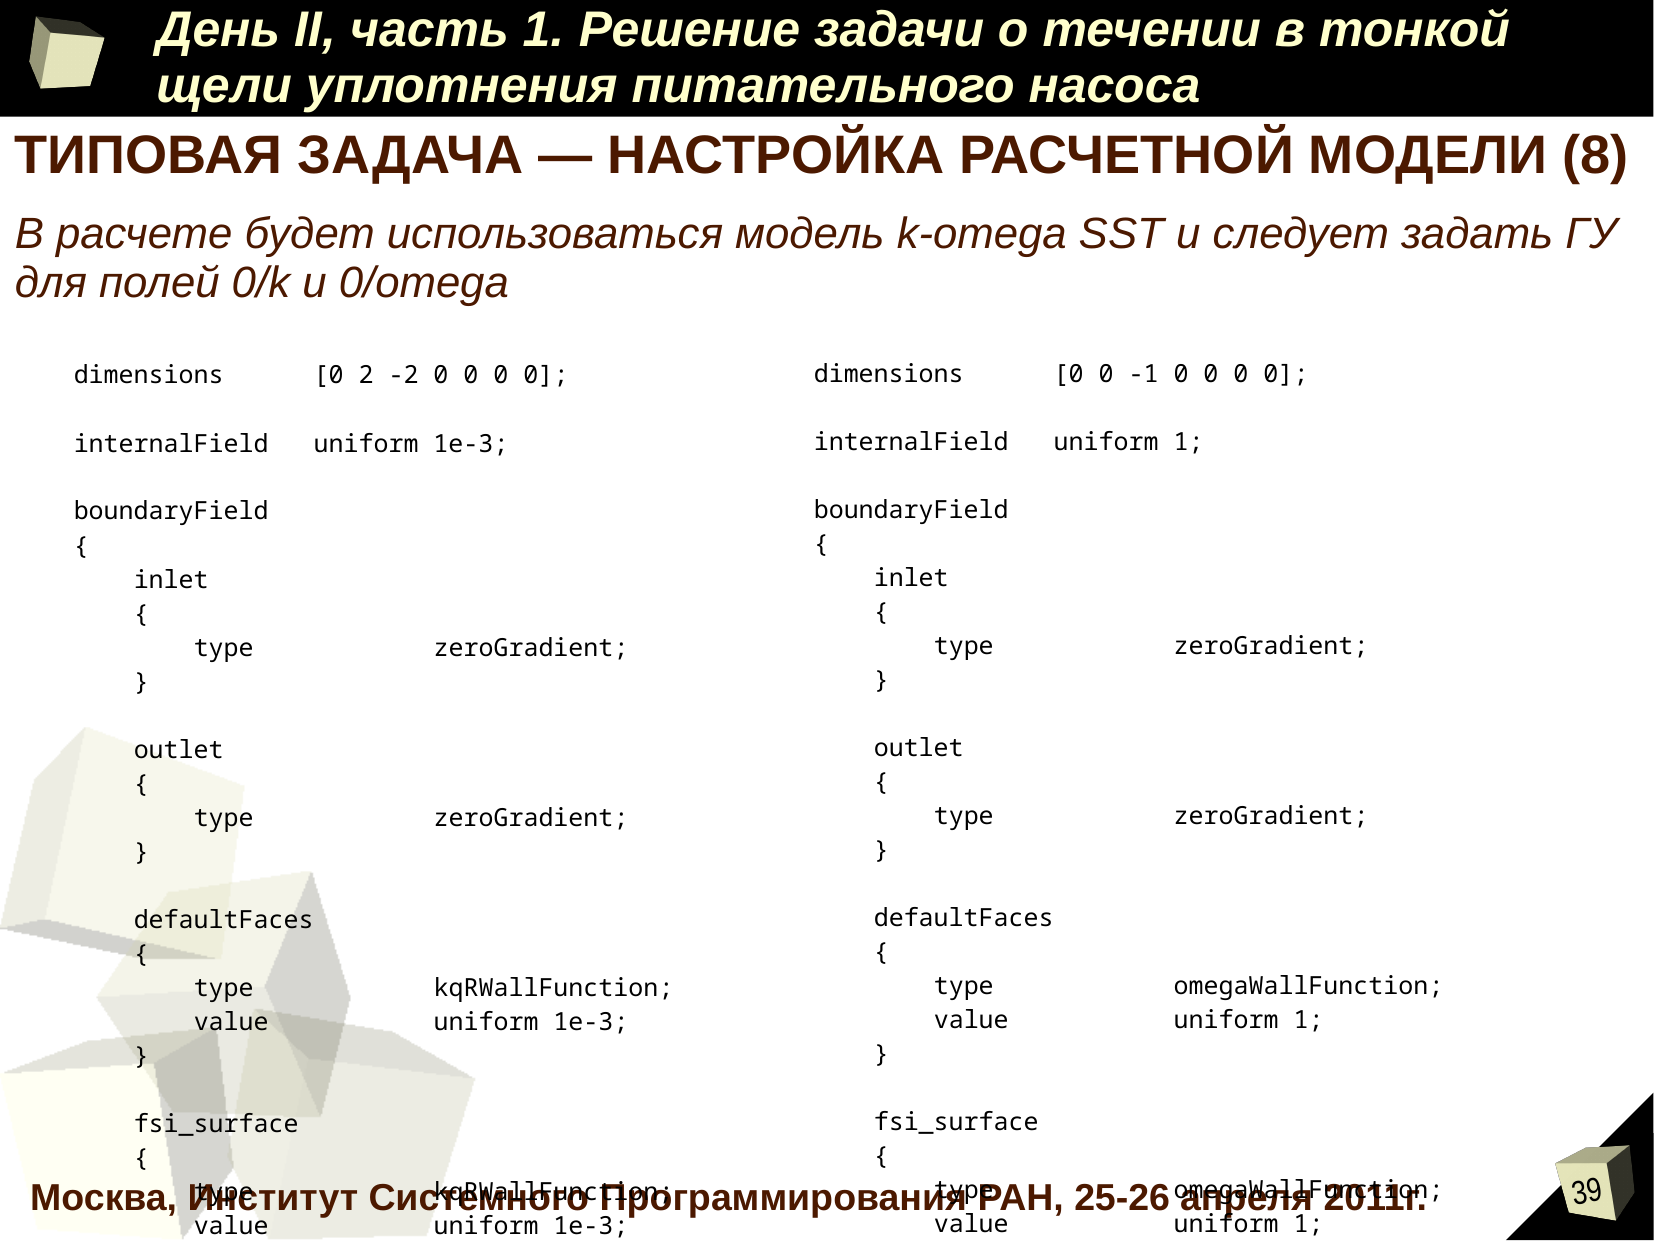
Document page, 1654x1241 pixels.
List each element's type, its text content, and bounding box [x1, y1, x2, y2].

text_box В расчете будет использоваться модель k-omega SST и следует задать ГУ для полей 0/k и 0/omega [0, 202, 1654, 315]
text_box dimensions [0 0 -1 0 0 0 0]; internalField uniform 1; boundaryField { inlet { type zeroGradient; } outlet { type zeroGradient; } defaultFaces { type omegaWallFunction; value uniform 1; } fsi_surface { type omegaWallFunction; value uniform 1; } } [799, 348, 1654, 1162]
picture [452, 1188, 459, 1198]
text_box ТИПОВАЯ ЗАДАЧА — НАСТРОЙКА РАСЧЕТНОЙ МОДЕЛИ (8) [0, 117, 1654, 202]
picture [0, 726, 477, 1241]
text_box dimensions [0 2 -2 0 0 0 0]; internalField uniform 1e-3; boundaryField { inlet { type zeroGradient; } outlet { type zeroGradient; } defaultFaces { type kqRWallFunction; value uniform 1e-3; } fsi_surface { type kqRWallFunction; value uniform 1e-3; } } [59, 349, 860, 1164]
